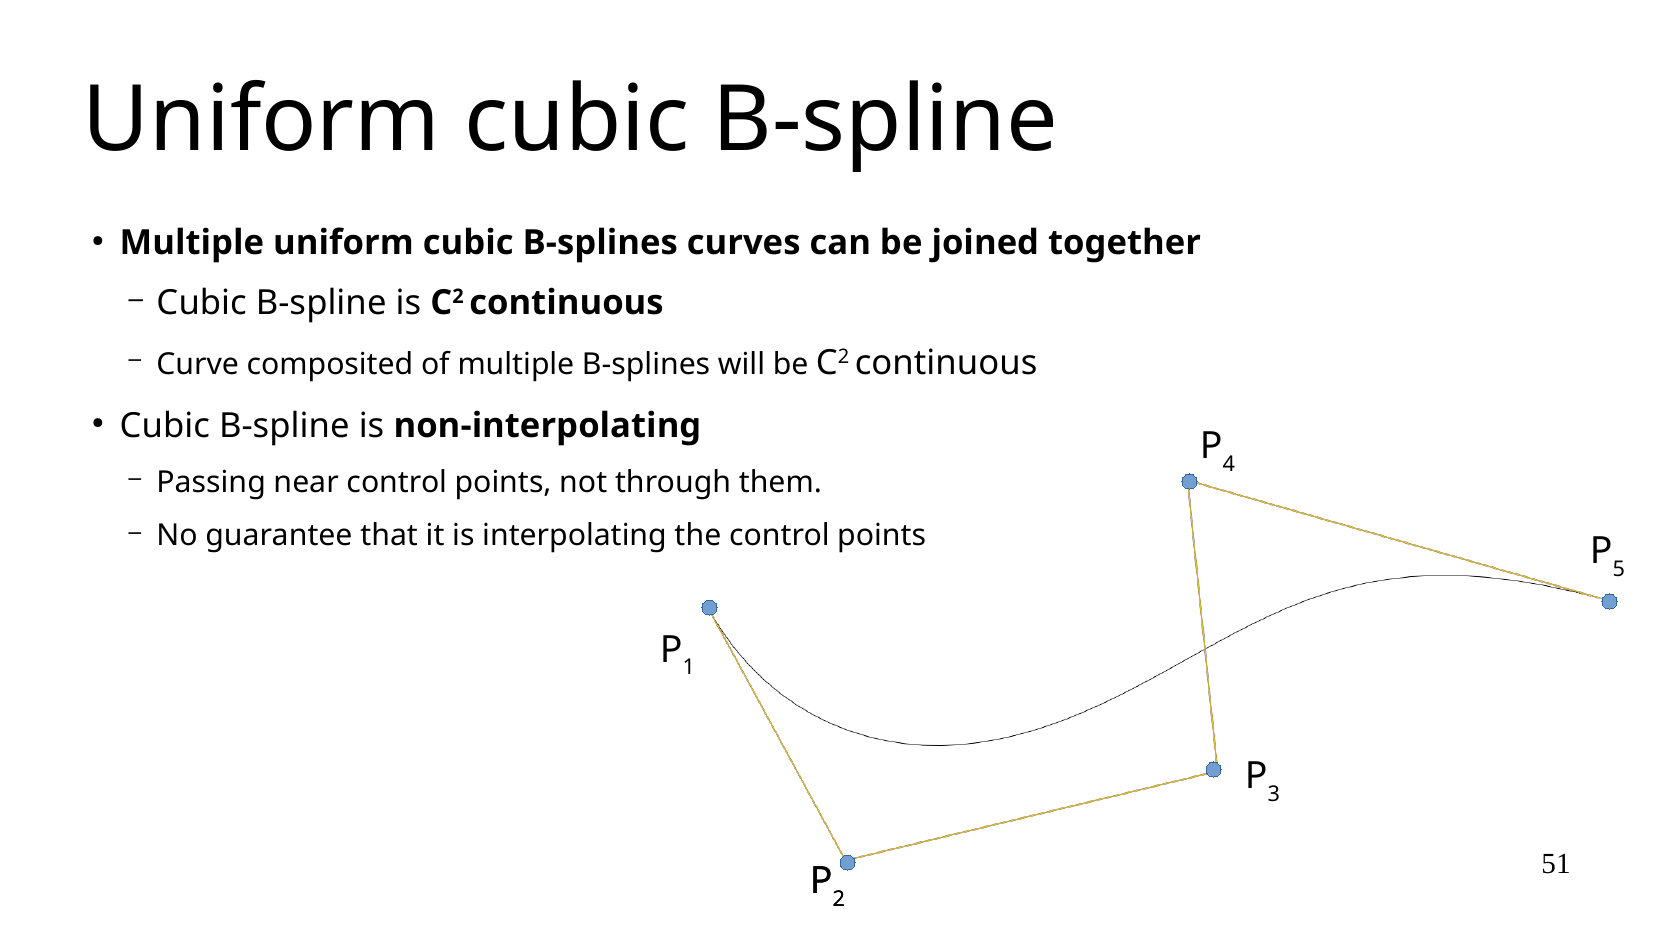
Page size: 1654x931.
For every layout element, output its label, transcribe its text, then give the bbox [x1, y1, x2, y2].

text_box P2 [795, 846, 916, 931]
text_box [701, 600, 718, 616]
text_box P4 [1185, 411, 1306, 511]
text_box P5 [1575, 516, 1654, 616]
text_box P3 [1230, 741, 1351, 841]
text_box P1 [645, 615, 766, 714]
text_box [1601, 593, 1618, 610]
text_box [840, 855, 856, 871]
title Uniform cubic B-spline [82, 37, 1571, 193]
text_box [1181, 473, 1198, 490]
list Multiple uniform cubic B-splines curves can be joined together Cubic B-spline is C2 continuous Curve composited of multiple B-splines will be C2 continuous Cubic B-spline is non-interpolating Passing near control points, not through them. No guarantee that it is interpolating the control points [82, 217, 1571, 556]
picture [512, 285, 1654, 931]
text_box [1206, 761, 1222, 778]
